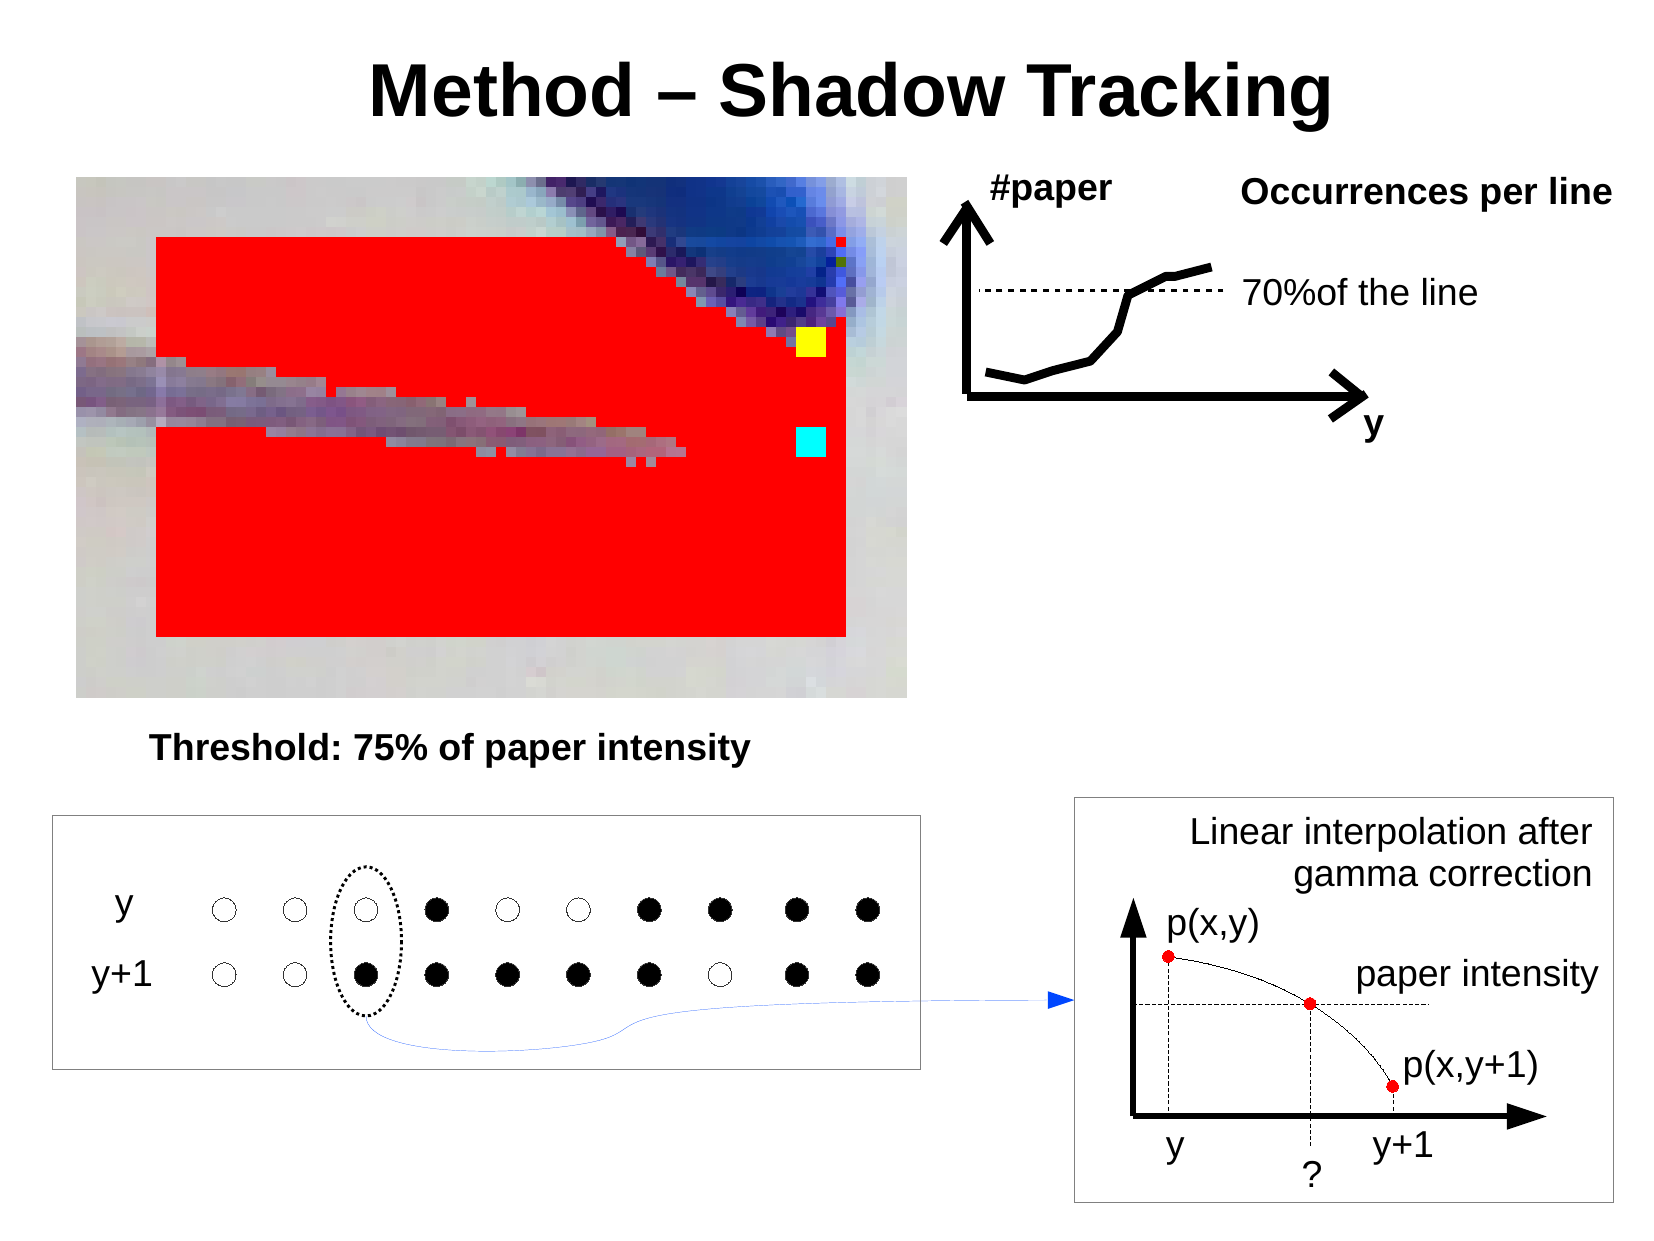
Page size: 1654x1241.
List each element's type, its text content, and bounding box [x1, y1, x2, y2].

text_box paper intensity [1340, 945, 1614, 1002]
text_box [785, 897, 809, 922]
text_box [566, 897, 591, 922]
text_box [495, 962, 520, 987]
text_box [495, 897, 520, 922]
text_box [283, 897, 307, 922]
text_box [566, 962, 591, 987]
text_box [1386, 1080, 1399, 1093]
text_box p(x,y+1) [1387, 1036, 1555, 1093]
text_box [424, 897, 449, 922]
text_box [1304, 997, 1316, 1010]
text_box [1162, 950, 1175, 963]
text_box [354, 962, 378, 987]
text_box [637, 962, 662, 987]
text_box [424, 962, 449, 987]
text_box [354, 897, 378, 922]
text_box [855, 962, 880, 987]
text_box #paper [975, 159, 1147, 217]
text_box y+1 [76, 945, 168, 1002]
text_box p(x,y) [1151, 894, 1276, 952]
text_box [708, 962, 732, 987]
text_box ? [1286, 1145, 1335, 1203]
text_box y [100, 874, 149, 932]
text_box 70%of the line [1222, 259, 1522, 326]
text_box Method – Shadow Tracking [354, 41, 1350, 141]
text_box [855, 897, 880, 922]
text_box y [1348, 394, 1412, 451]
text_box [212, 962, 237, 987]
text_box [708, 897, 733, 922]
picture [76, 177, 907, 698]
text_box [212, 897, 237, 922]
text_box [283, 962, 307, 987]
text_box Occurrences per line [1221, 158, 1636, 225]
text_box [637, 897, 662, 922]
text_box Threshold: 75% of paper intensity [129, 714, 771, 781]
text_box y+1 [1357, 1116, 1459, 1174]
text_box [785, 962, 809, 987]
text_box y [1151, 1116, 1223, 1174]
text_box Linear interpolation after gamma correction [1174, 803, 1608, 903]
